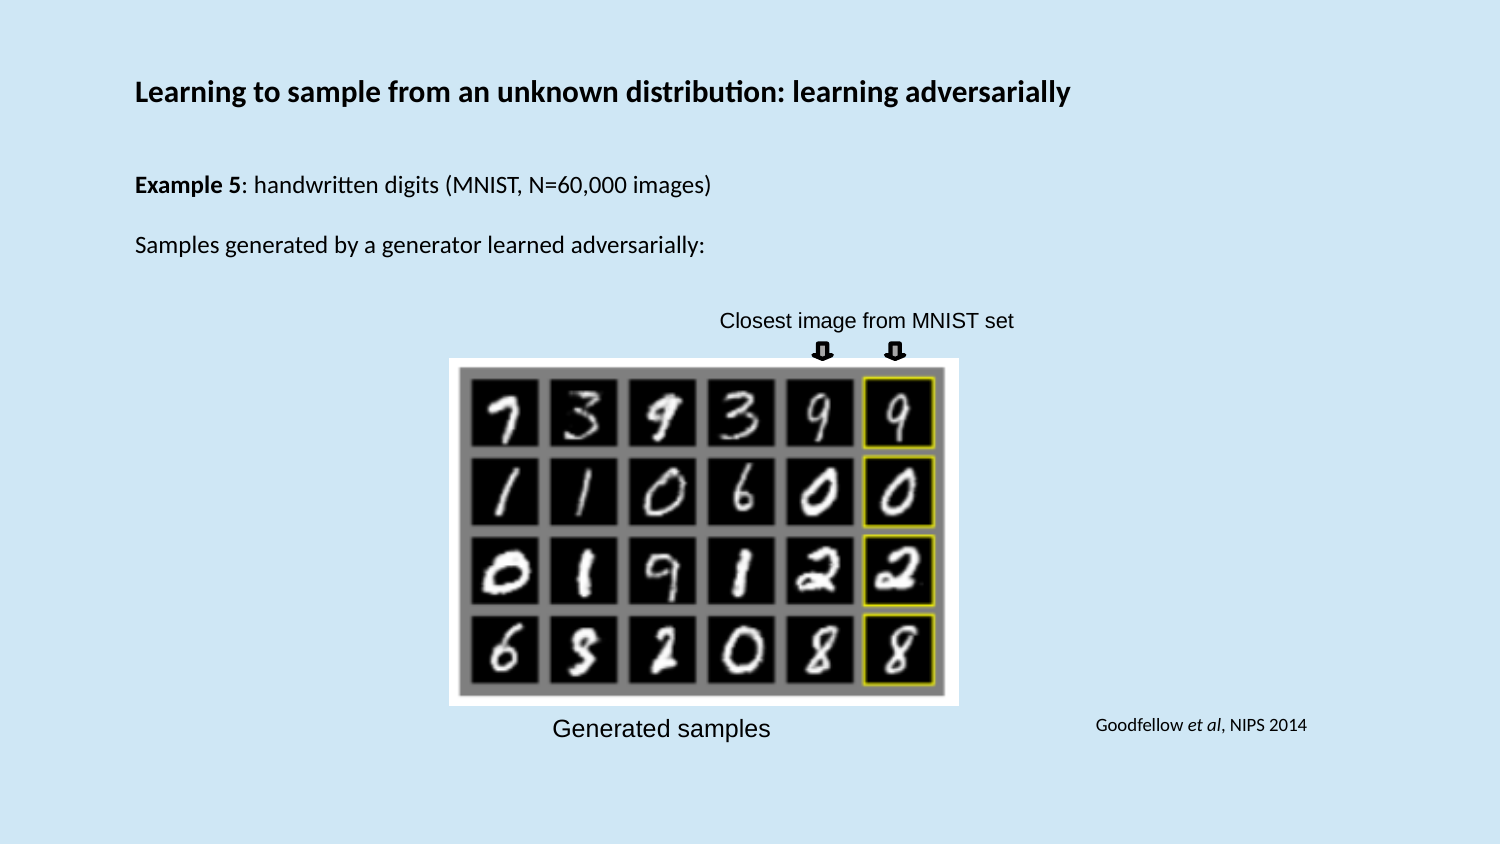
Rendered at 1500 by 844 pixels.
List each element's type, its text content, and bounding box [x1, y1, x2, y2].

text_box [813, 343, 832, 359]
text_box Goodfellow et al, NIPS 2014 [1081, 705, 1323, 743]
text_box Generated samples [472, 705, 852, 751]
text_box Closest image from MNIST set [683, 299, 1051, 341]
picture [449, 358, 959, 706]
text_box Learning to sample from an unknown distribution: learning adversarially Example 5: handwritten digits (MNIST, N=60,000 images) Samples generated by a generator learned adversarially: [120, 64, 1364, 266]
text_box [886, 343, 905, 359]
